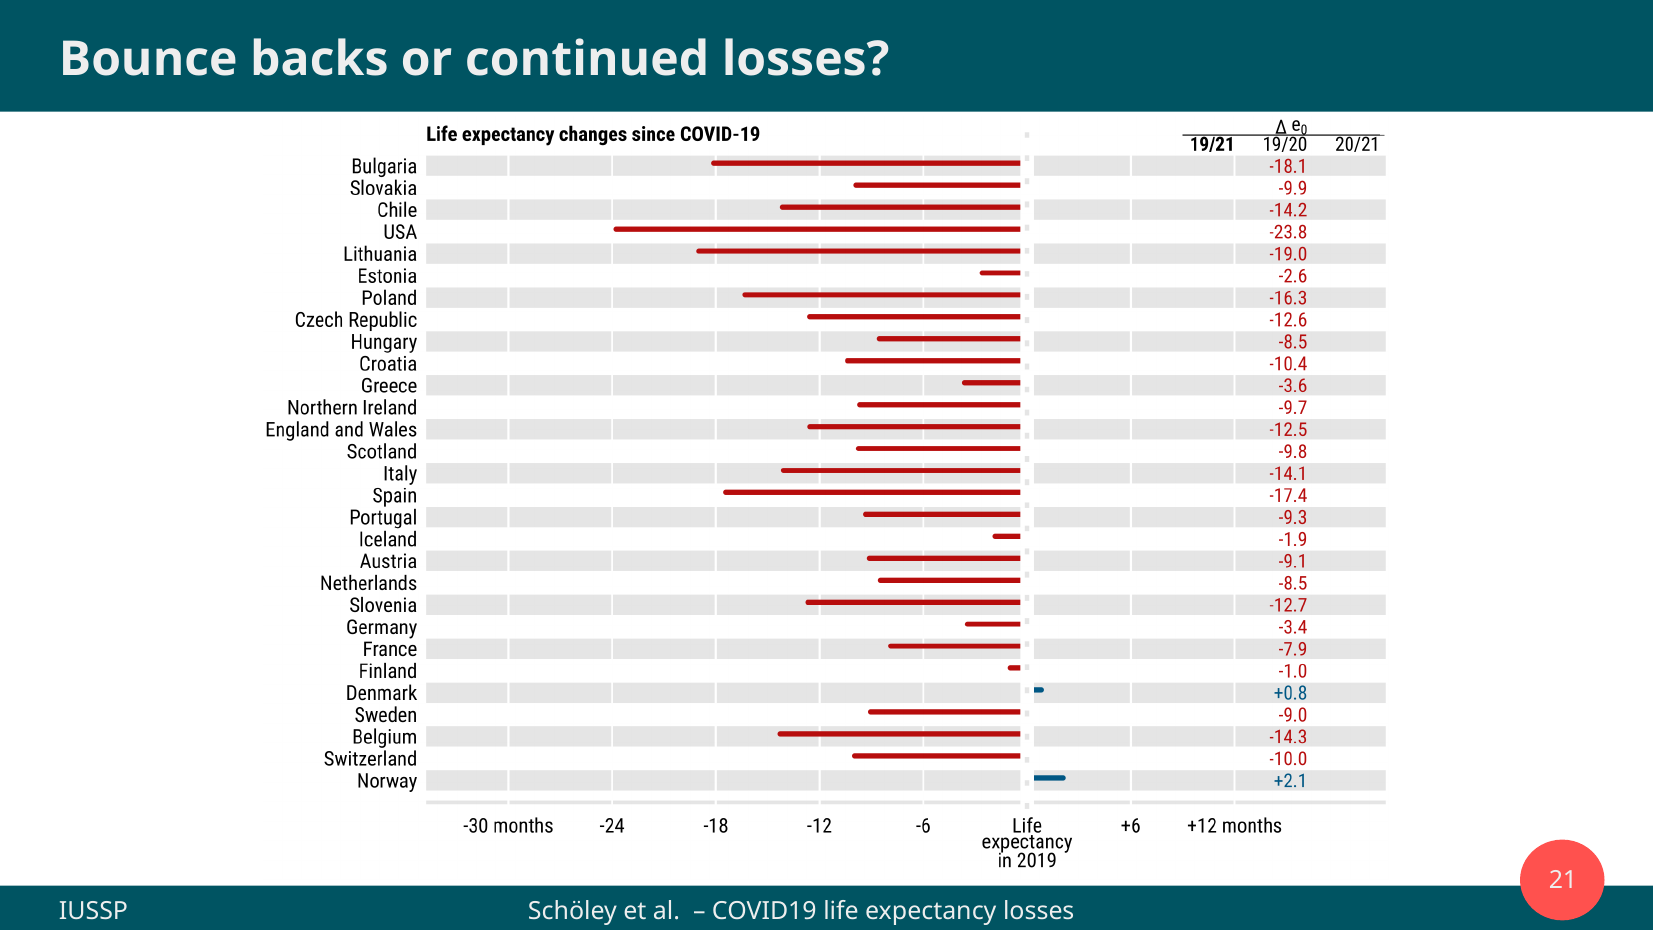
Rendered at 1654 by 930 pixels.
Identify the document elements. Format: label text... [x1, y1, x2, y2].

picture [263, 116, 1389, 880]
title Bounce backs or continued losses? [58, 0, 1594, 117]
